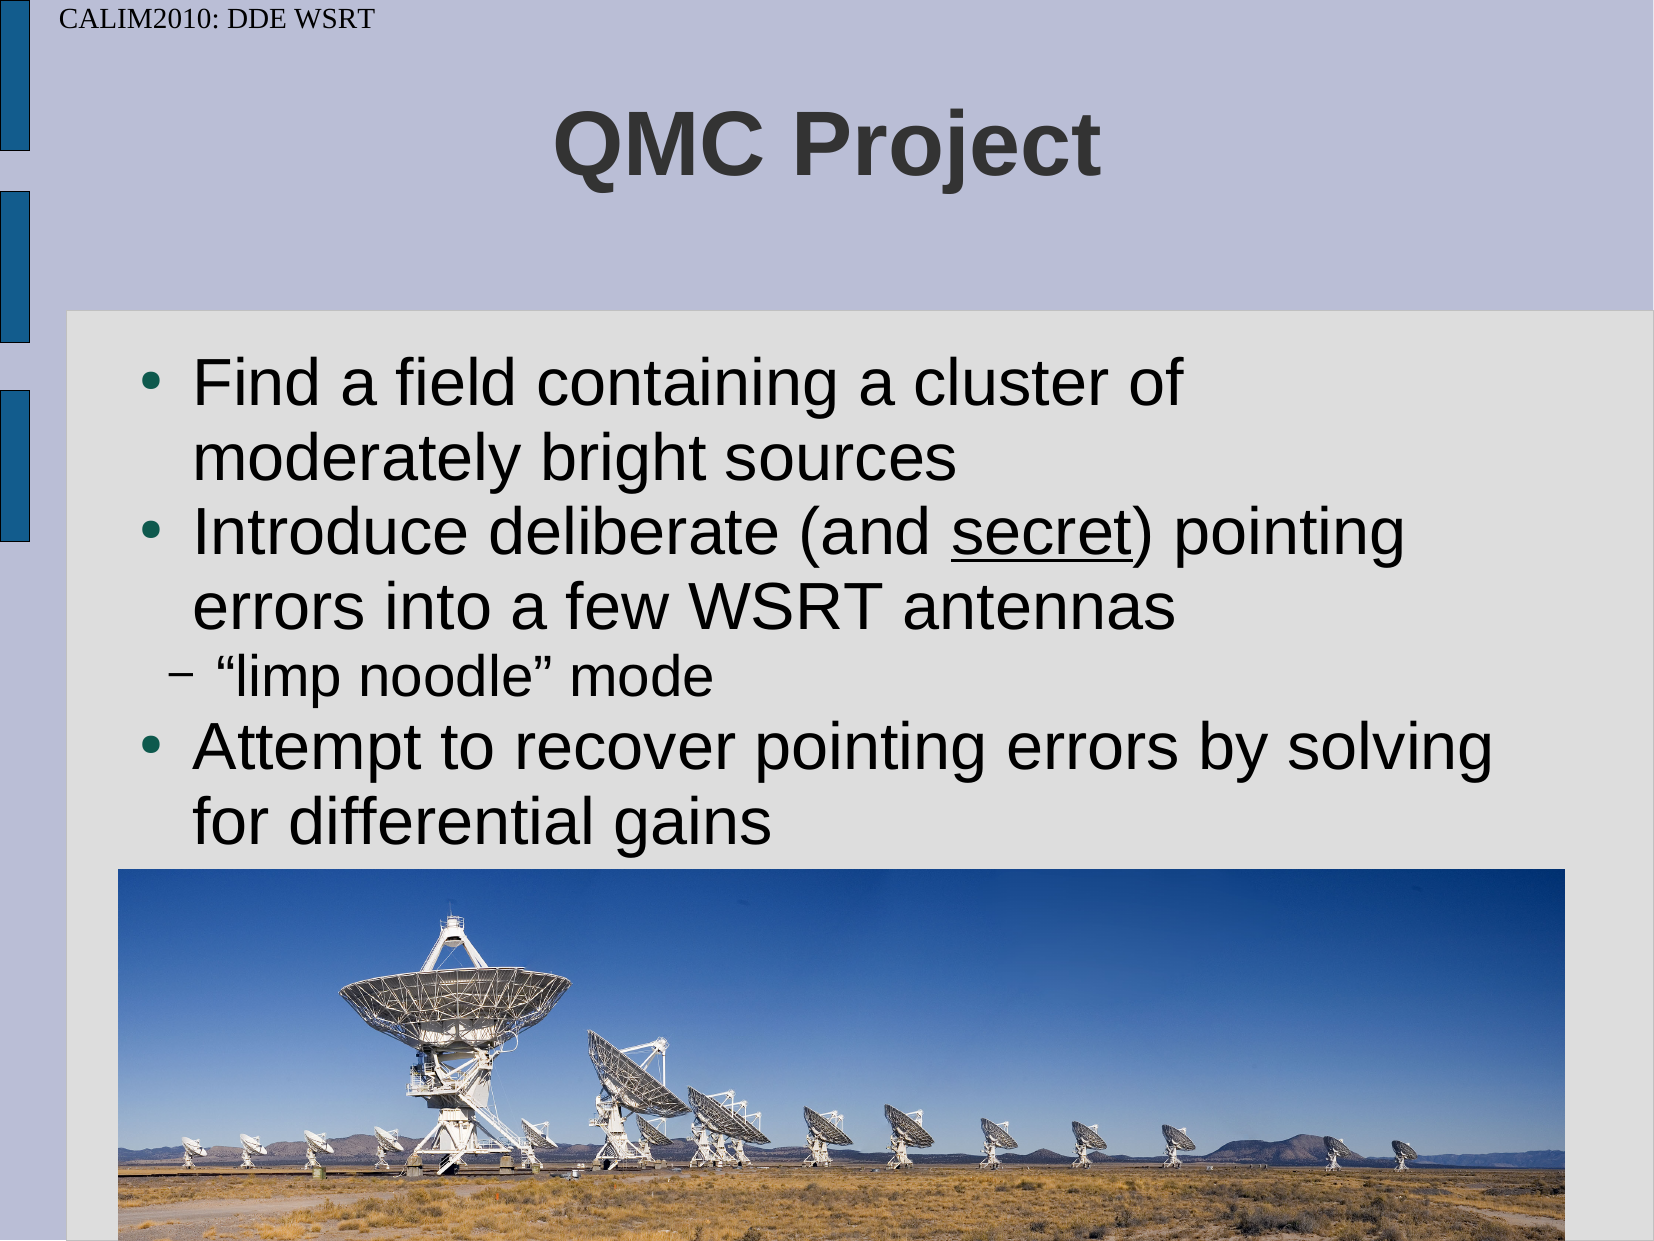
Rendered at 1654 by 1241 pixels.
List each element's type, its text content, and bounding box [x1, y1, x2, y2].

title QMC Project [121, 92, 1534, 298]
picture [118, 869, 1565, 1241]
list Find a field containing a cluster of moderately bright sources Introduce deliberate (and secret) pointing errors into a few WSRT antennas “limp noodle” mode Attempt to recover pointing errors by solving for differential gains [121, 344, 1534, 869]
